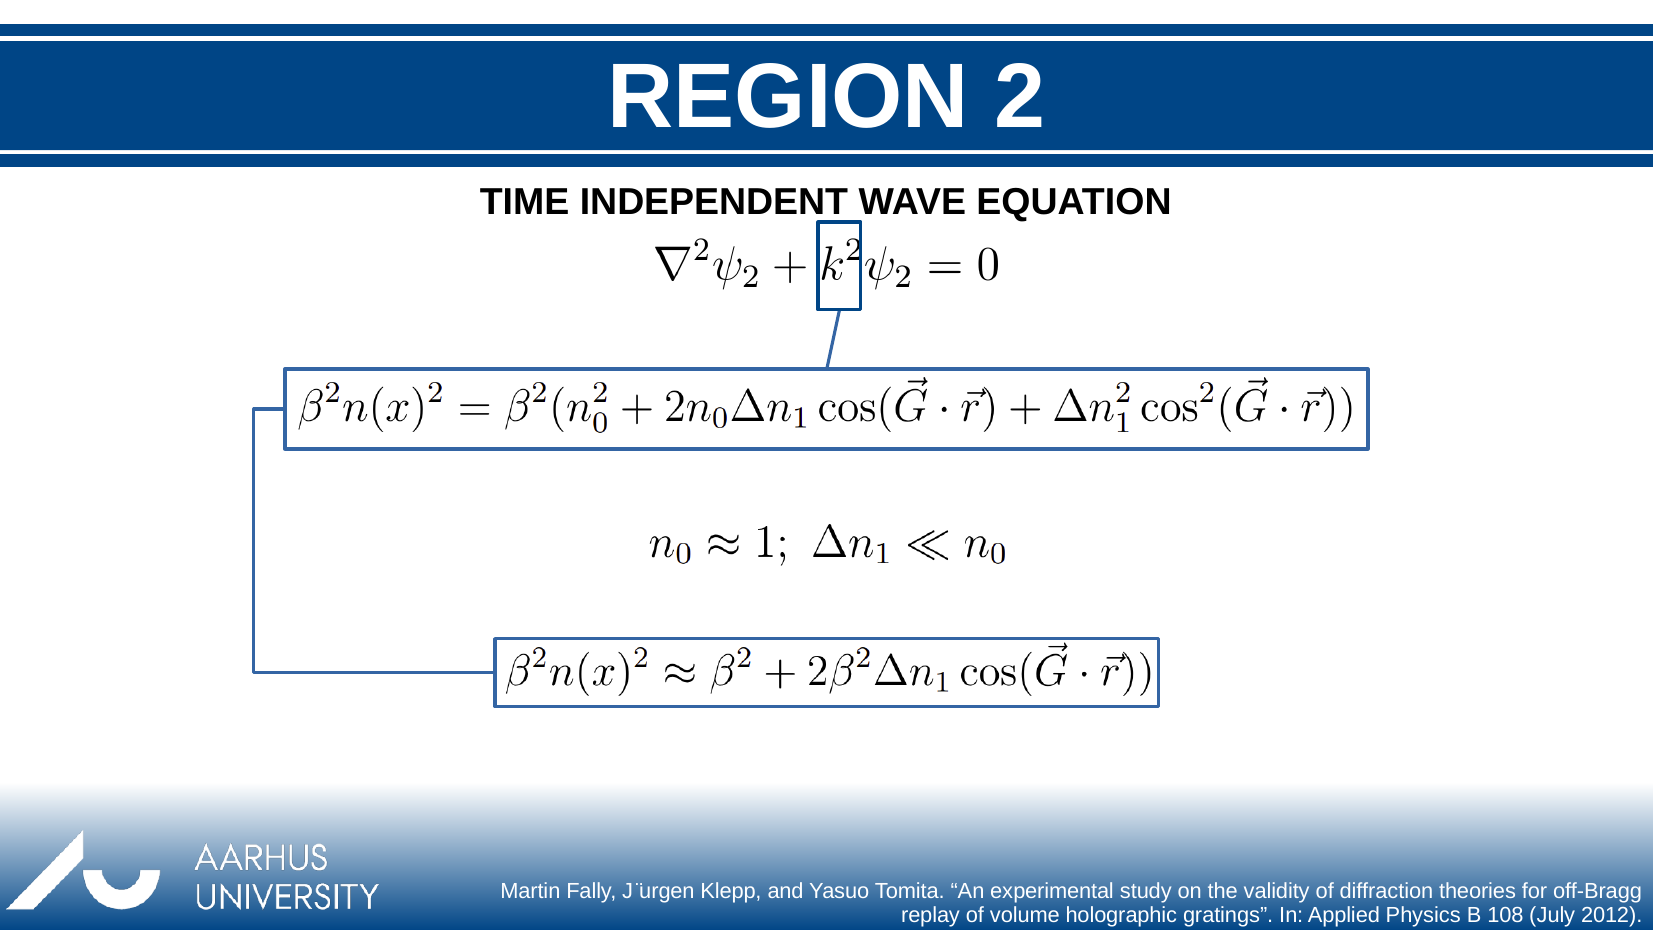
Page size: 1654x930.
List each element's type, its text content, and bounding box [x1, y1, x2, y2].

picture [636, 516, 1017, 574]
text_box Martin Fally, J ̈urgen Klepp, and Yasuo Tomita. “An experimental study on the validity of diffraction theories for off-Bragg replay of volume holographic gratings”. In: Applied Physics B 108 (July 2012). [443, 870, 1653, 930]
picture [286, 370, 1367, 448]
picture [641, 229, 816, 301]
text_box TIME INDEPENDENT WAVE EQUATION [465, 172, 1188, 230]
picture [862, 229, 1012, 301]
picture [820, 229, 859, 301]
picture [496, 640, 1157, 706]
picture [5, 829, 414, 917]
title REGION 2 [0, 41, 1653, 151]
